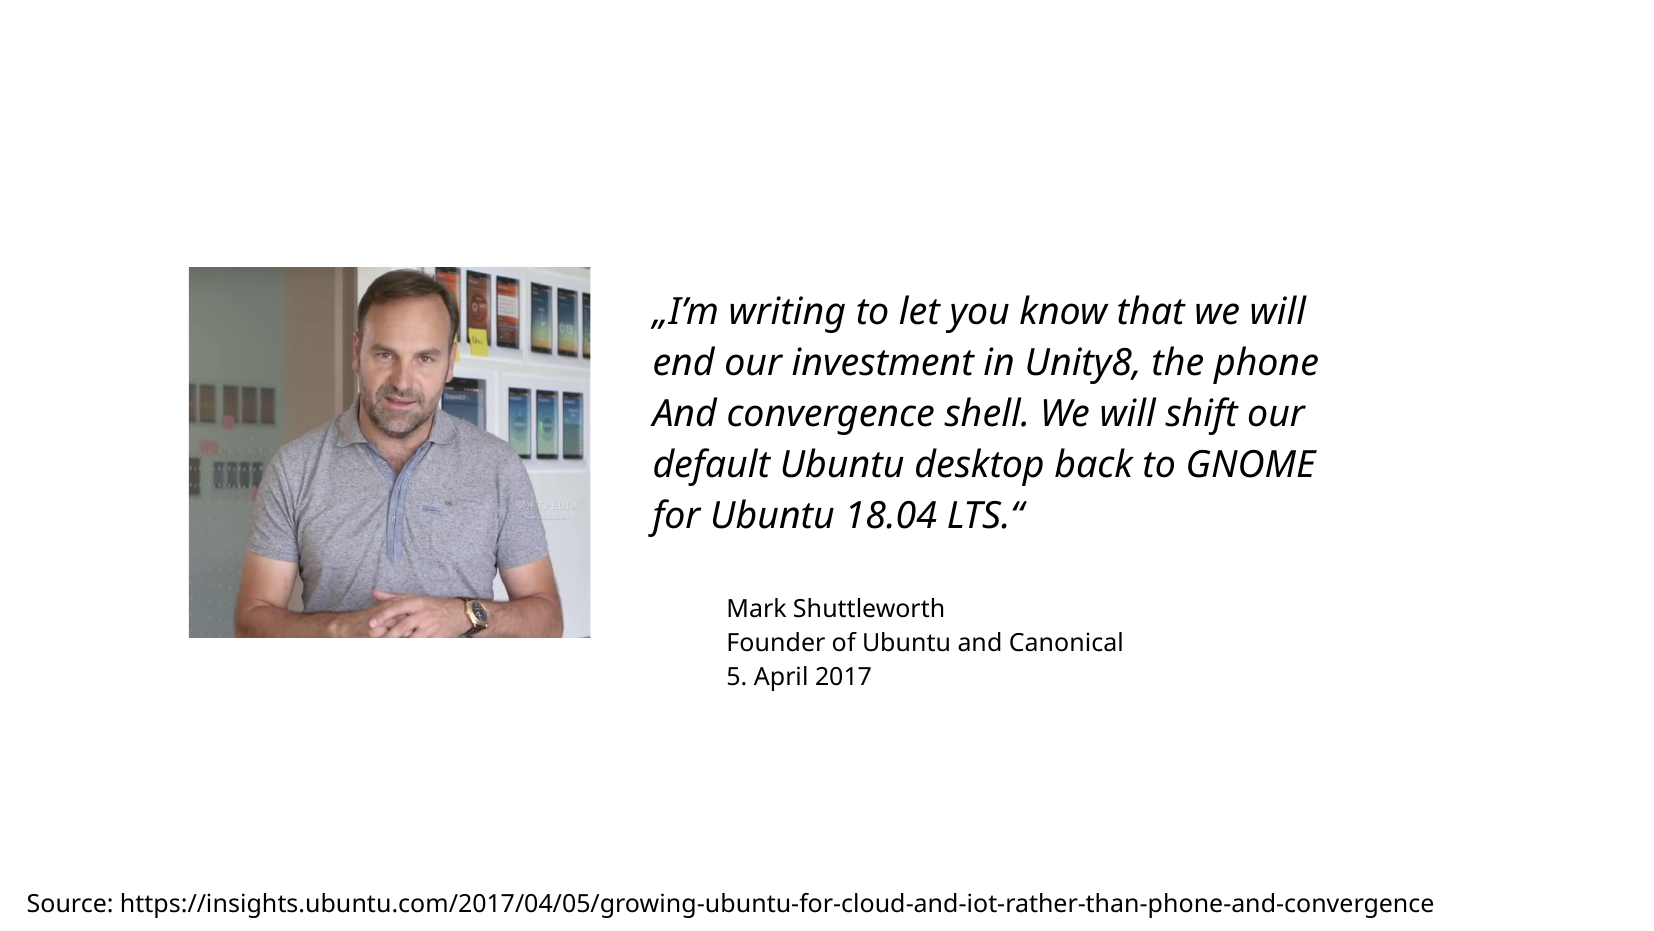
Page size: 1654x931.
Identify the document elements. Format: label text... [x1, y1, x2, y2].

text_box Source: https://insights.ubuntu.com/2017/04/05/growing-ubuntu-for-cloud-and-iot-rather-than-phone-and-convergence [11, 878, 1394, 922]
picture [188, 267, 591, 638]
text_box „I’m writing to let you know that we will end our investment in Unity8, the phone And convergence shell. We will shift our default Ubuntu desktop back to GNOME for Ubuntu 18.04 LTS.“ Mark Shuttleworth Founder of Ubuntu and Canonical 5. April 2017 [637, 277, 1359, 629]
